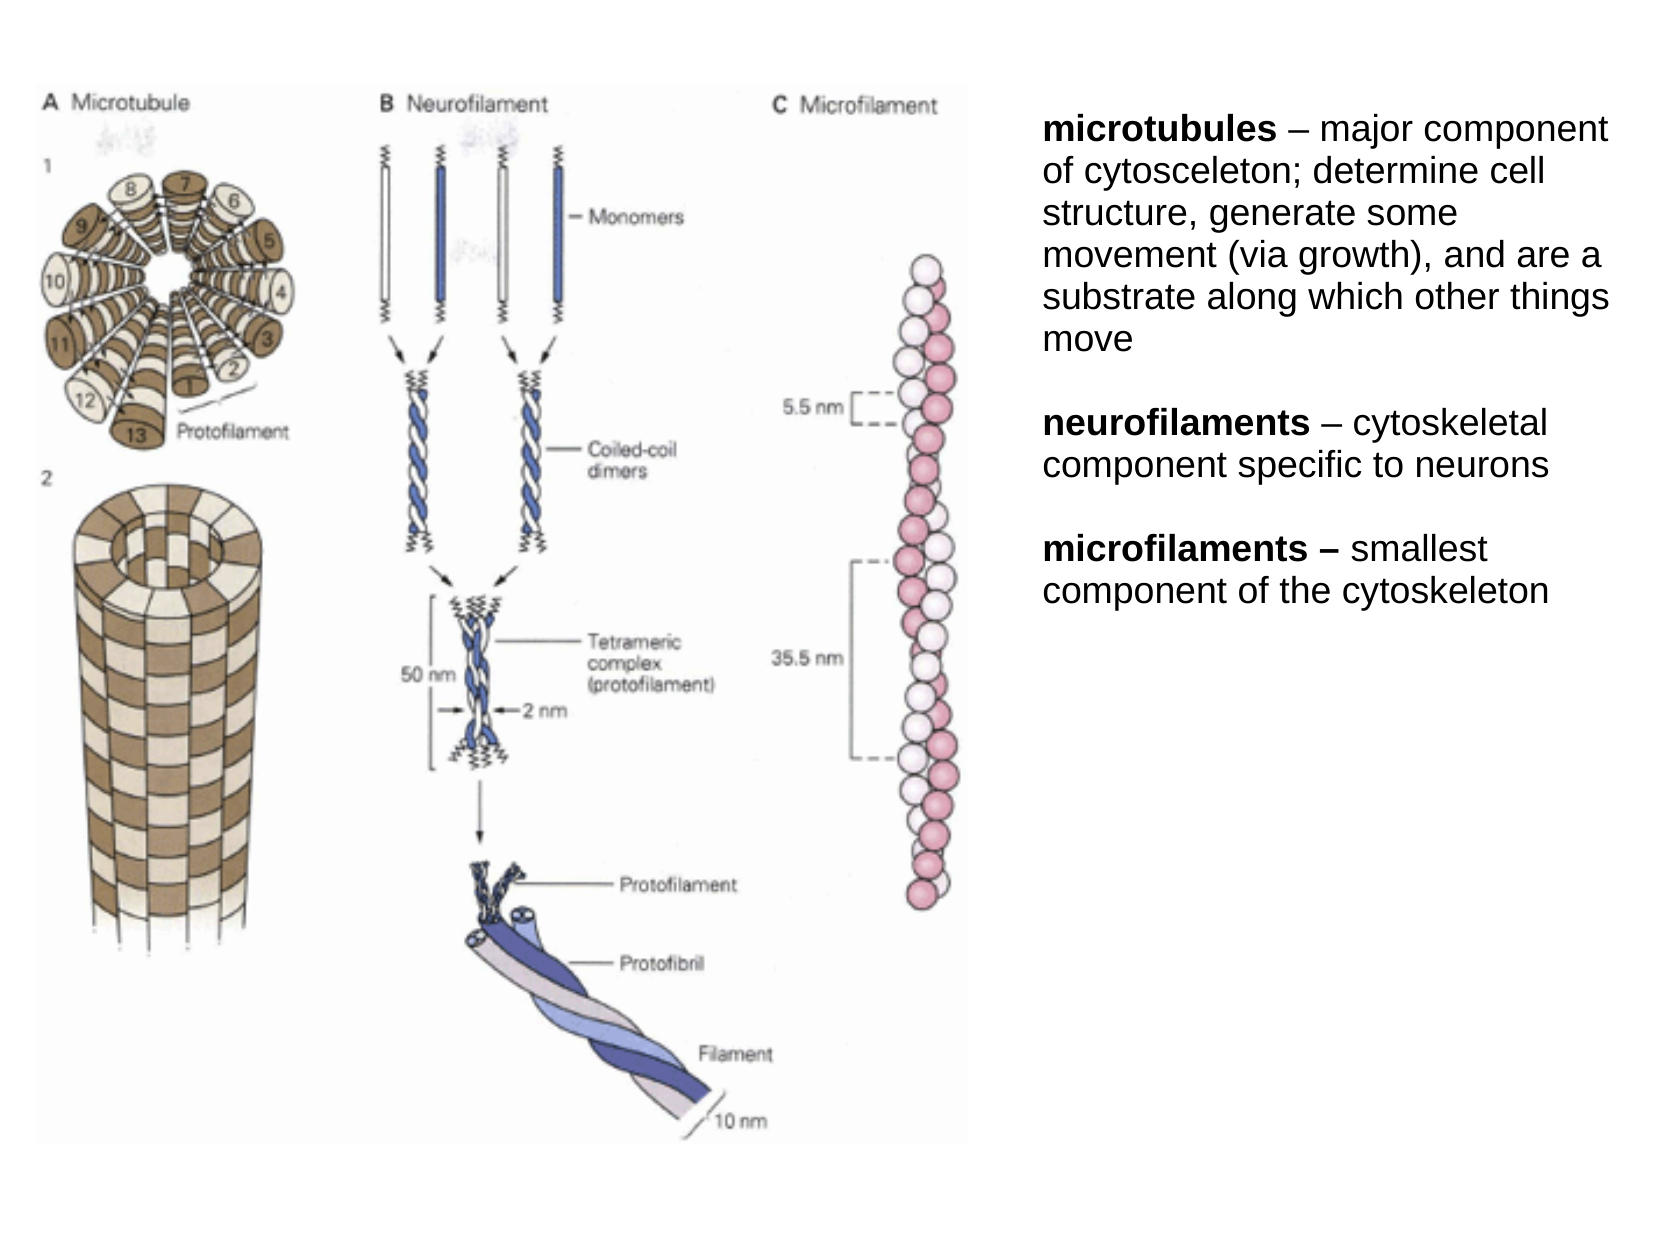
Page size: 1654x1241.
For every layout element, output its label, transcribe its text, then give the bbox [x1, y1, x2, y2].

picture [0, 57, 1005, 1162]
text_box microtubules – major component of cytosceleton; determine cell structure, generate some movement (via growth), and are a substrate along which other things move neurofilaments – cytoskeletal component specific to neurons microfilaments – smallest component of the cytoskeleton [1027, 100, 1639, 619]
